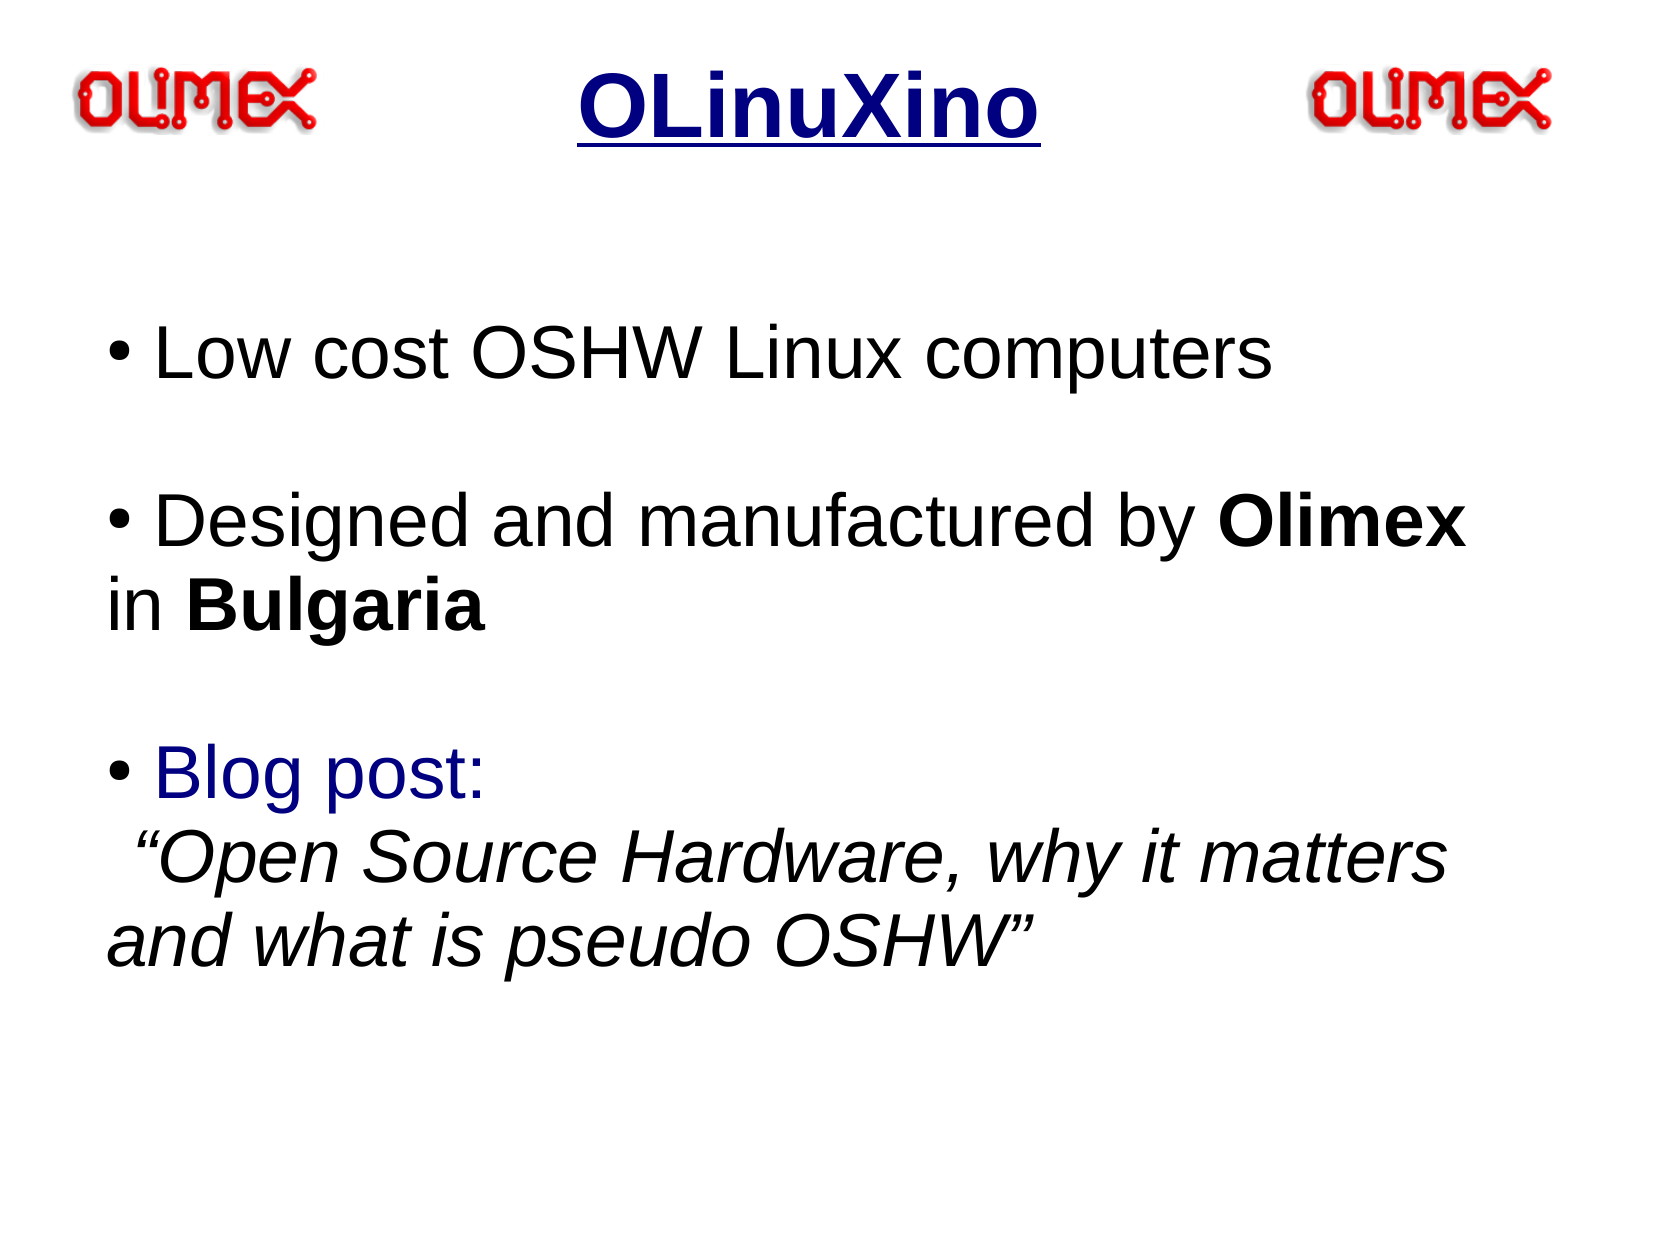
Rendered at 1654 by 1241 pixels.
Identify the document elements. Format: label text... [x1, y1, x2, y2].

title OLinuXino [65, 19, 1554, 192]
picture [62, 61, 334, 136]
text_box Low cost OSHW Linux computers Designed and manufactured by Olimex in Bulgaria Blog post: “Open Source Hardware, why it matters and what is pseudo OSHW” [91, 154, 1482, 1223]
picture [1296, 61, 1569, 136]
